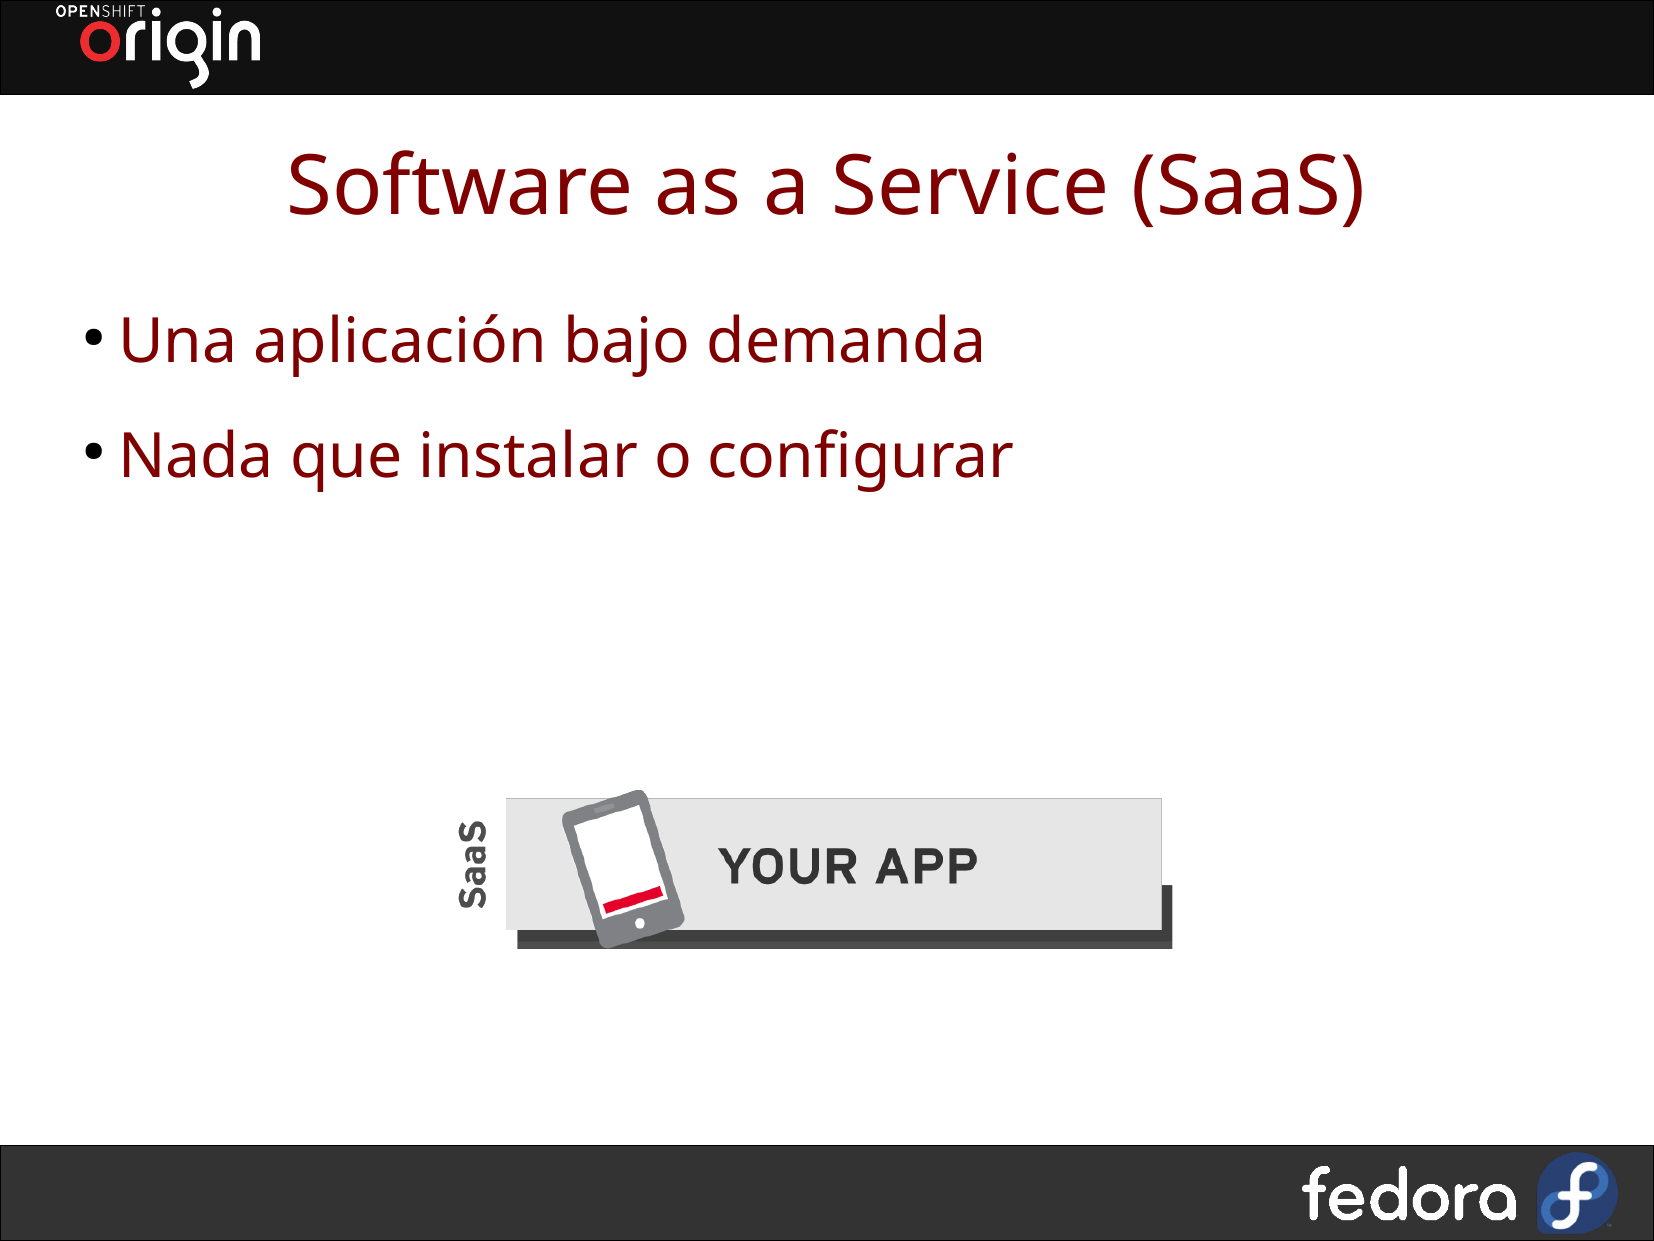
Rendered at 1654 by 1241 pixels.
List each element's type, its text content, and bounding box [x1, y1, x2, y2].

picture [56, 5, 260, 89]
subtitle Una aplicación bajo demanda Nada que instalar o configurar [82, 296, 1571, 1099]
title Software as a Service (SaaS) [82, 78, 1571, 287]
picture [453, 778, 1201, 949]
picture [1299, 1151, 1619, 1235]
